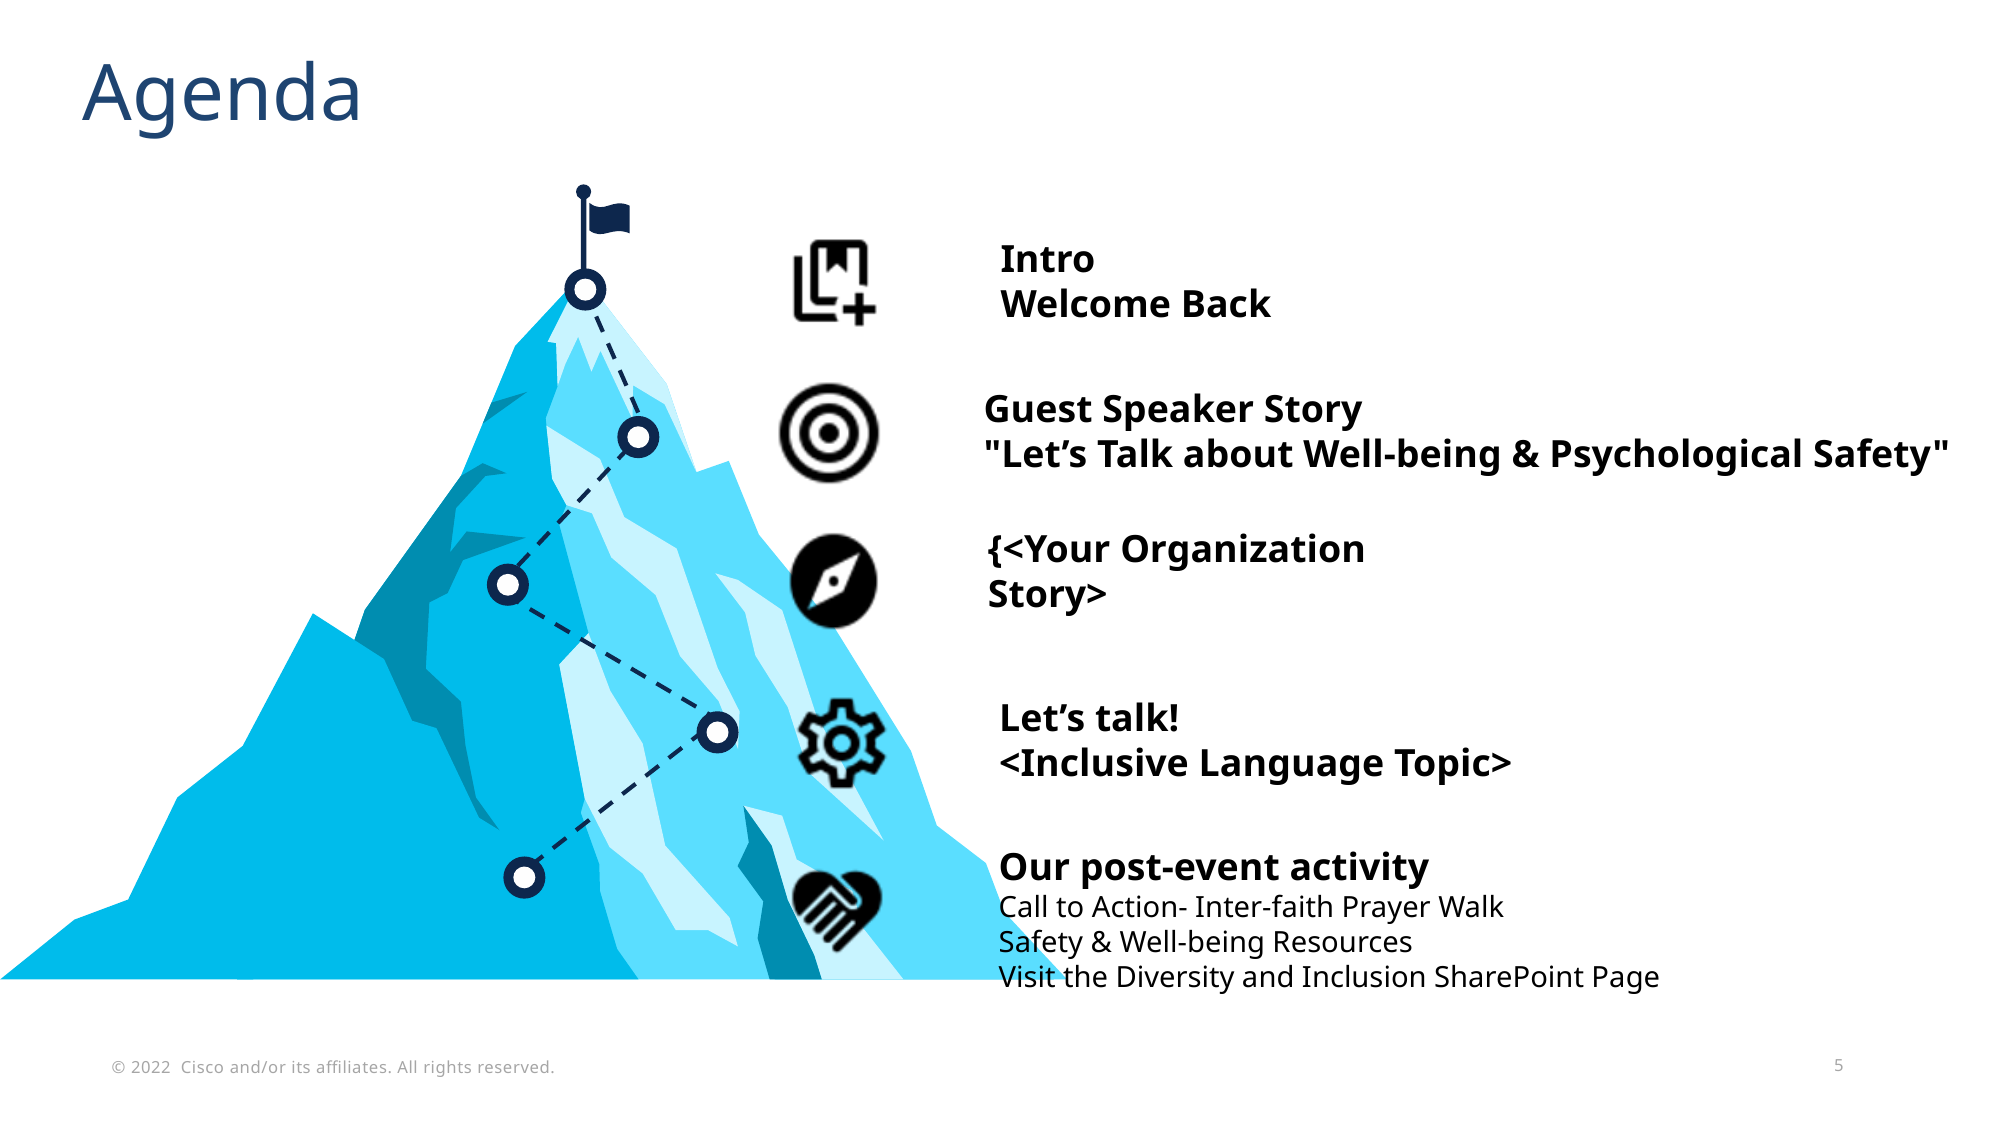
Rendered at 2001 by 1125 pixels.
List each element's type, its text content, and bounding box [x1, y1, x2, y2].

title Agenda [67, 18, 1893, 179]
text_box Intro Welcome Back [1000, 235, 2000, 326]
text_box {<Your Organization Story> [987, 525, 1427, 616]
text_box Let’s talk! <Inclusive Language Topic> [999, 693, 2000, 784]
text_box [589, 202, 630, 235]
picture [782, 232, 880, 330]
picture [782, 525, 886, 638]
text_box Guest Speaker Story "Let’s Talk about Well-being & Psychological Safety" [983, 384, 2000, 475]
picture [788, 690, 896, 797]
text_box [0, 184, 998, 980]
picture [770, 374, 889, 493]
text_box Our post-event activity Call to Action- Inter-faith Prayer Walk Safety & Well-being Resources Visit the Diversity and Inclusion SharePoint Page [998, 843, 2000, 994]
picture [784, 859, 891, 965]
